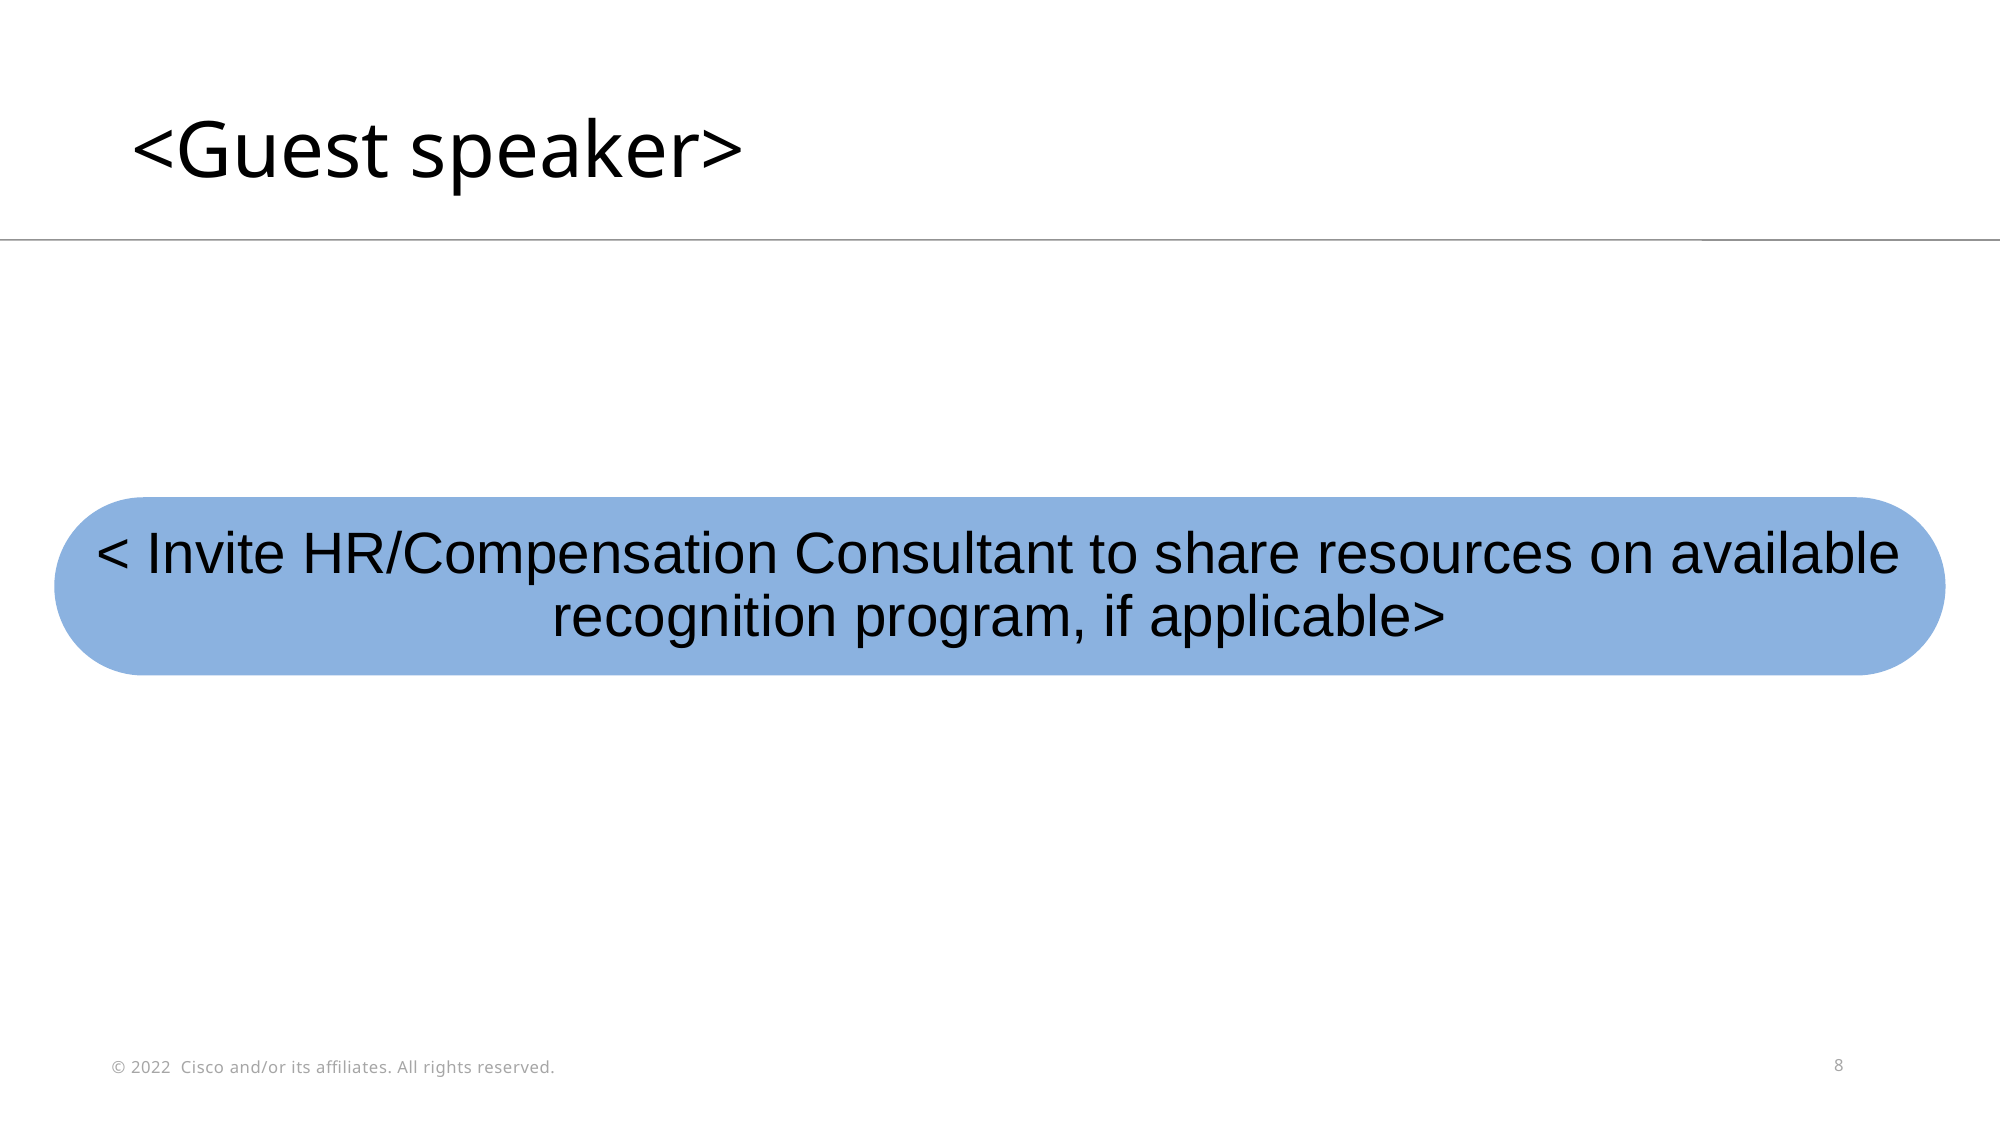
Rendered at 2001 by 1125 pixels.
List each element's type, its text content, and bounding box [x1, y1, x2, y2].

text_box < Invite HR/Compensation Consultant to share resources on available recognition program, if applicable> [54, 497, 1946, 676]
title <Guest speaker> [95, 74, 1922, 235]
